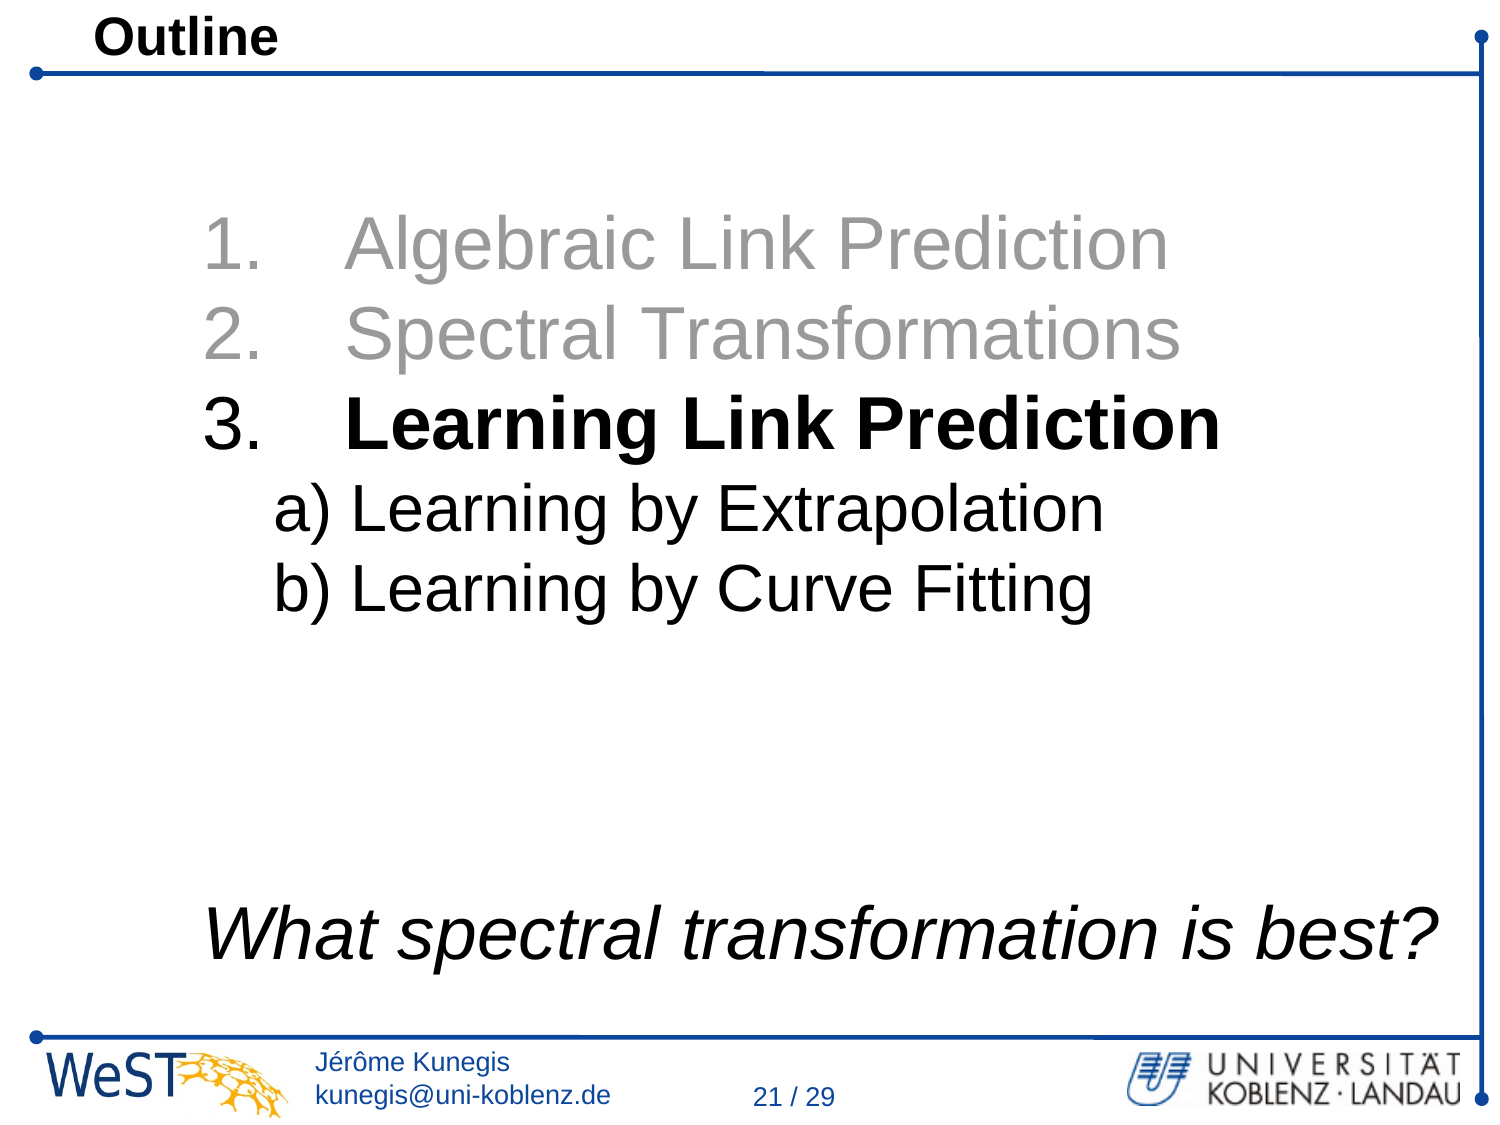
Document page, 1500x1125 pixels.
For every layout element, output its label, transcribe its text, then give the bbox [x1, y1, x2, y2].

picture [41, 1046, 302, 1118]
picture [1127, 1052, 1460, 1106]
text_box 1. Algebraic Link Prediction 2. Spectral Transformations 3. Learning Link Prediction Learning by Extrapolation Learning by Curve Fitting What spectral transformation is best? [187, 187, 1208, 538]
text_box Outline [78, 0, 296, 74]
